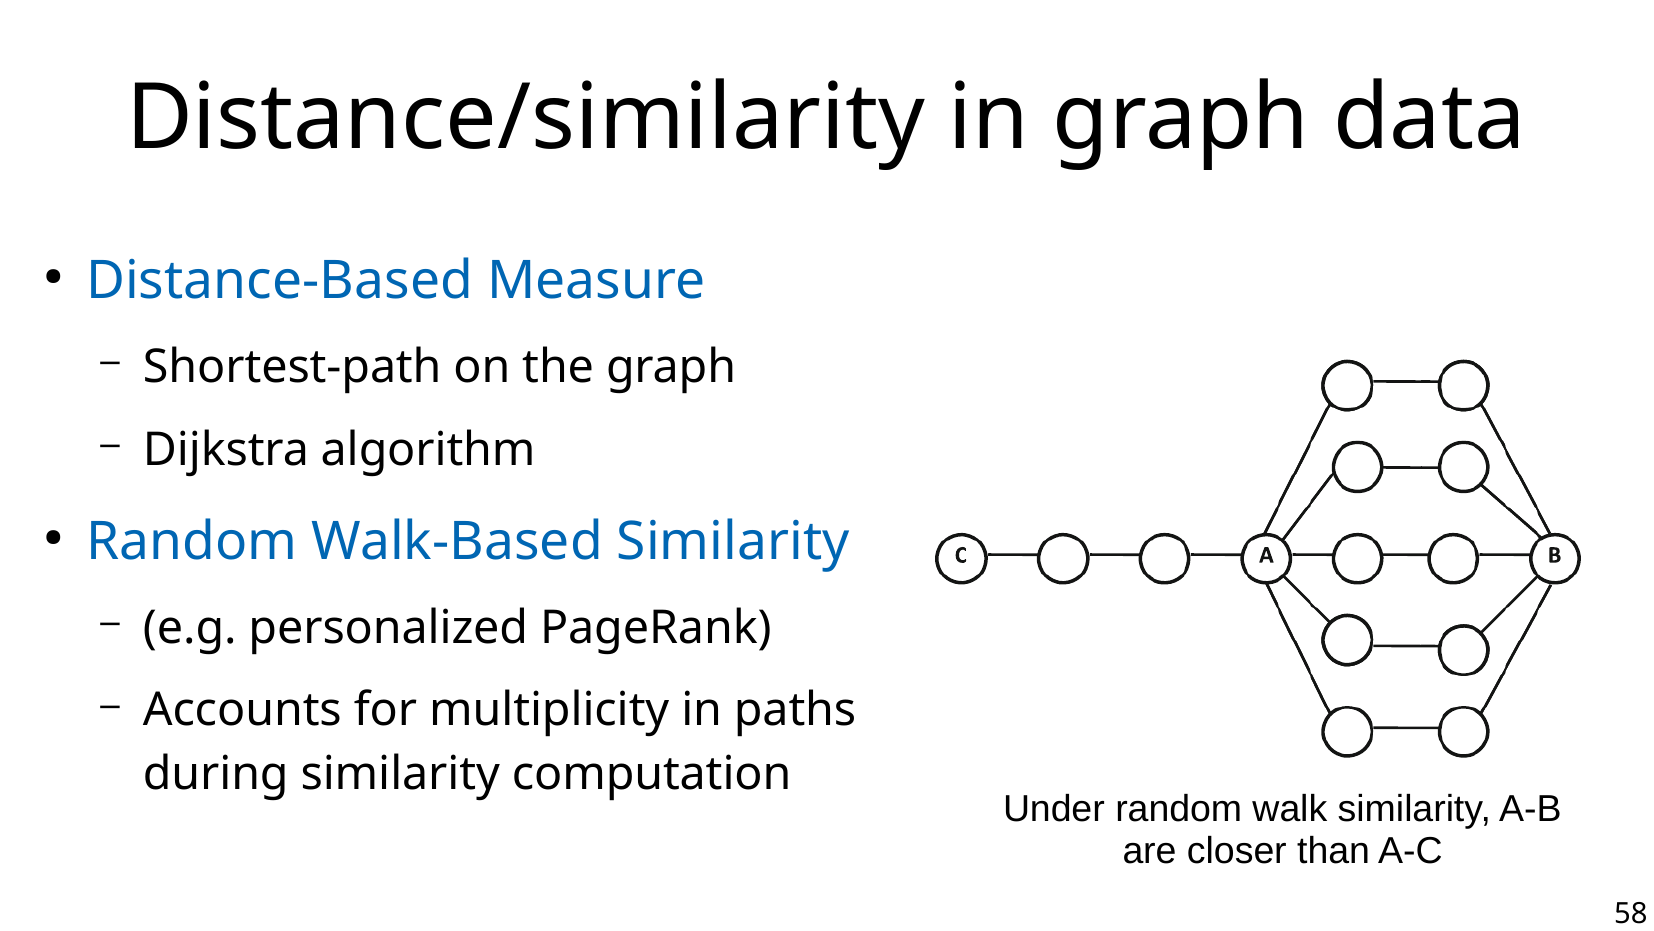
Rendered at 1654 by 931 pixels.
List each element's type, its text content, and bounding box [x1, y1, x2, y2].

text_box Under random walk similarity, A-B are closer than A-C [975, 780, 1591, 921]
title Distance/similarity in graph data [82, 1, 1571, 226]
list Distance-Based Measure Shortest-path on the graph Dijkstra algorithm Random Walk-Based Similarity (e.g. personalized PageRank) Accounts for multiplicity in paths during similarity computation [29, 241, 903, 904]
picture [902, 341, 1600, 774]
